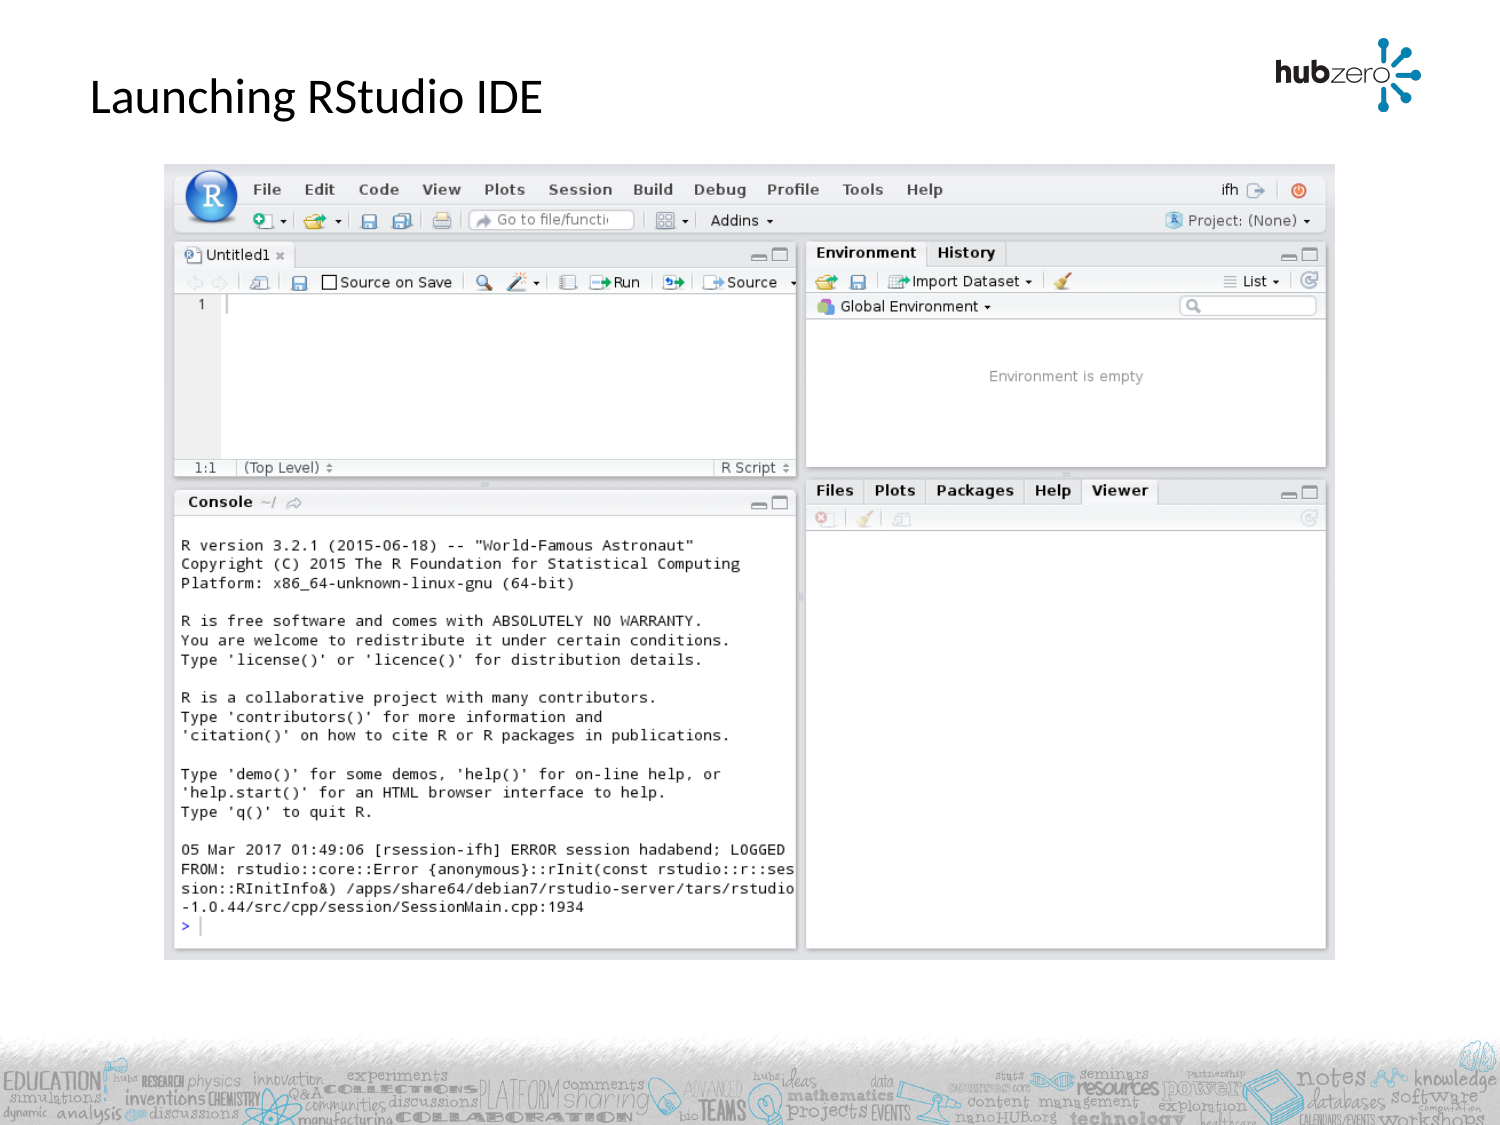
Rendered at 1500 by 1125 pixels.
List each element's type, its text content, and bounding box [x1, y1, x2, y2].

picture [1272, 35, 1424, 44]
picture [0, 1034, 1500, 1125]
title Launching RStudio IDE [75, 44, 1426, 144]
picture [164, 164, 1335, 961]
